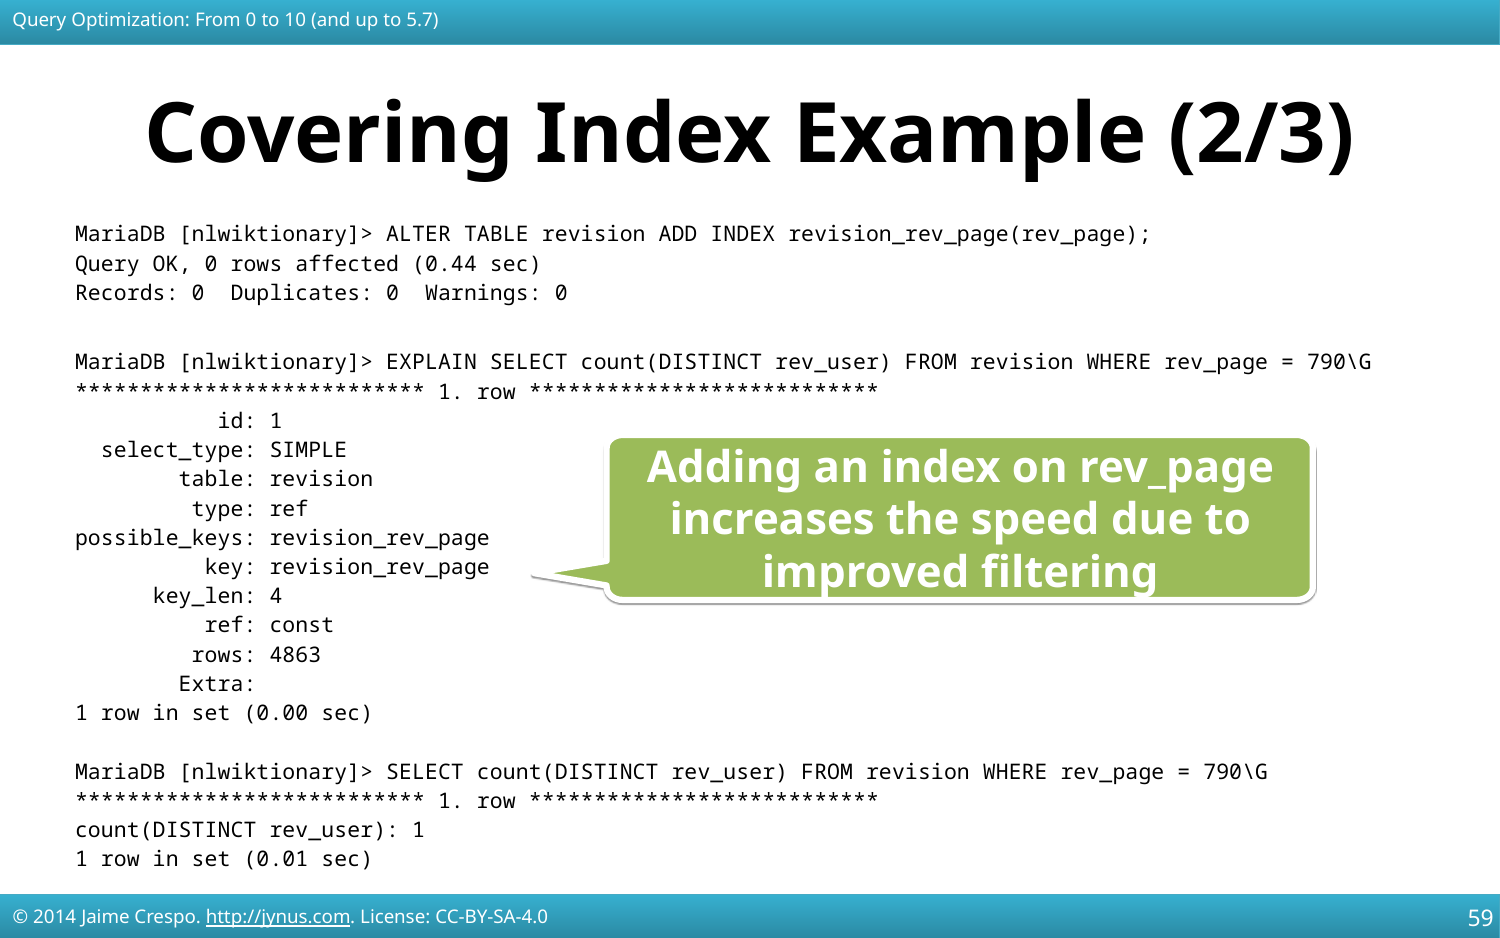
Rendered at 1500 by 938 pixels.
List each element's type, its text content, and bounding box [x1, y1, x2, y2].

slide_number [1389, 896, 1490, 935]
text_box Adding an index on rev_page increases the speed due to improved filtering [534, 434, 1313, 600]
title Covering Index Example (2/3) [75, 51, 1425, 209]
list MariaDB [nlwiktionary]> ALTER TABLE revision ADD INDEX revision_rev_page(rev_page); Query OK, 0 rows affected (0.44 sec) Records: 0 Duplicates: 0 Warnings: 0 MariaDB [nlwiktionary]> EXPLAIN SELECT count(DISTINCT rev_user) FROM revision WHERE rev_page = 790\G *************************** 1. row *************************** id: 1 select_type: SIMPLE table: revision type: ref possible_keys: revision_rev_page key: revision_rev_page key_len: 4 ref: const rows: 4863 Extra: 1 row in set (0.00 sec) MariaDB [nlwiktionary]> SELECT count(DISTINCT rev_user) FROM revision WHERE rev_page = 790\G *************************** 1. row *************************** count(DISTINCT rev_user): 1 1 row in set (0.01 sec) [75, 218, 1425, 876]
